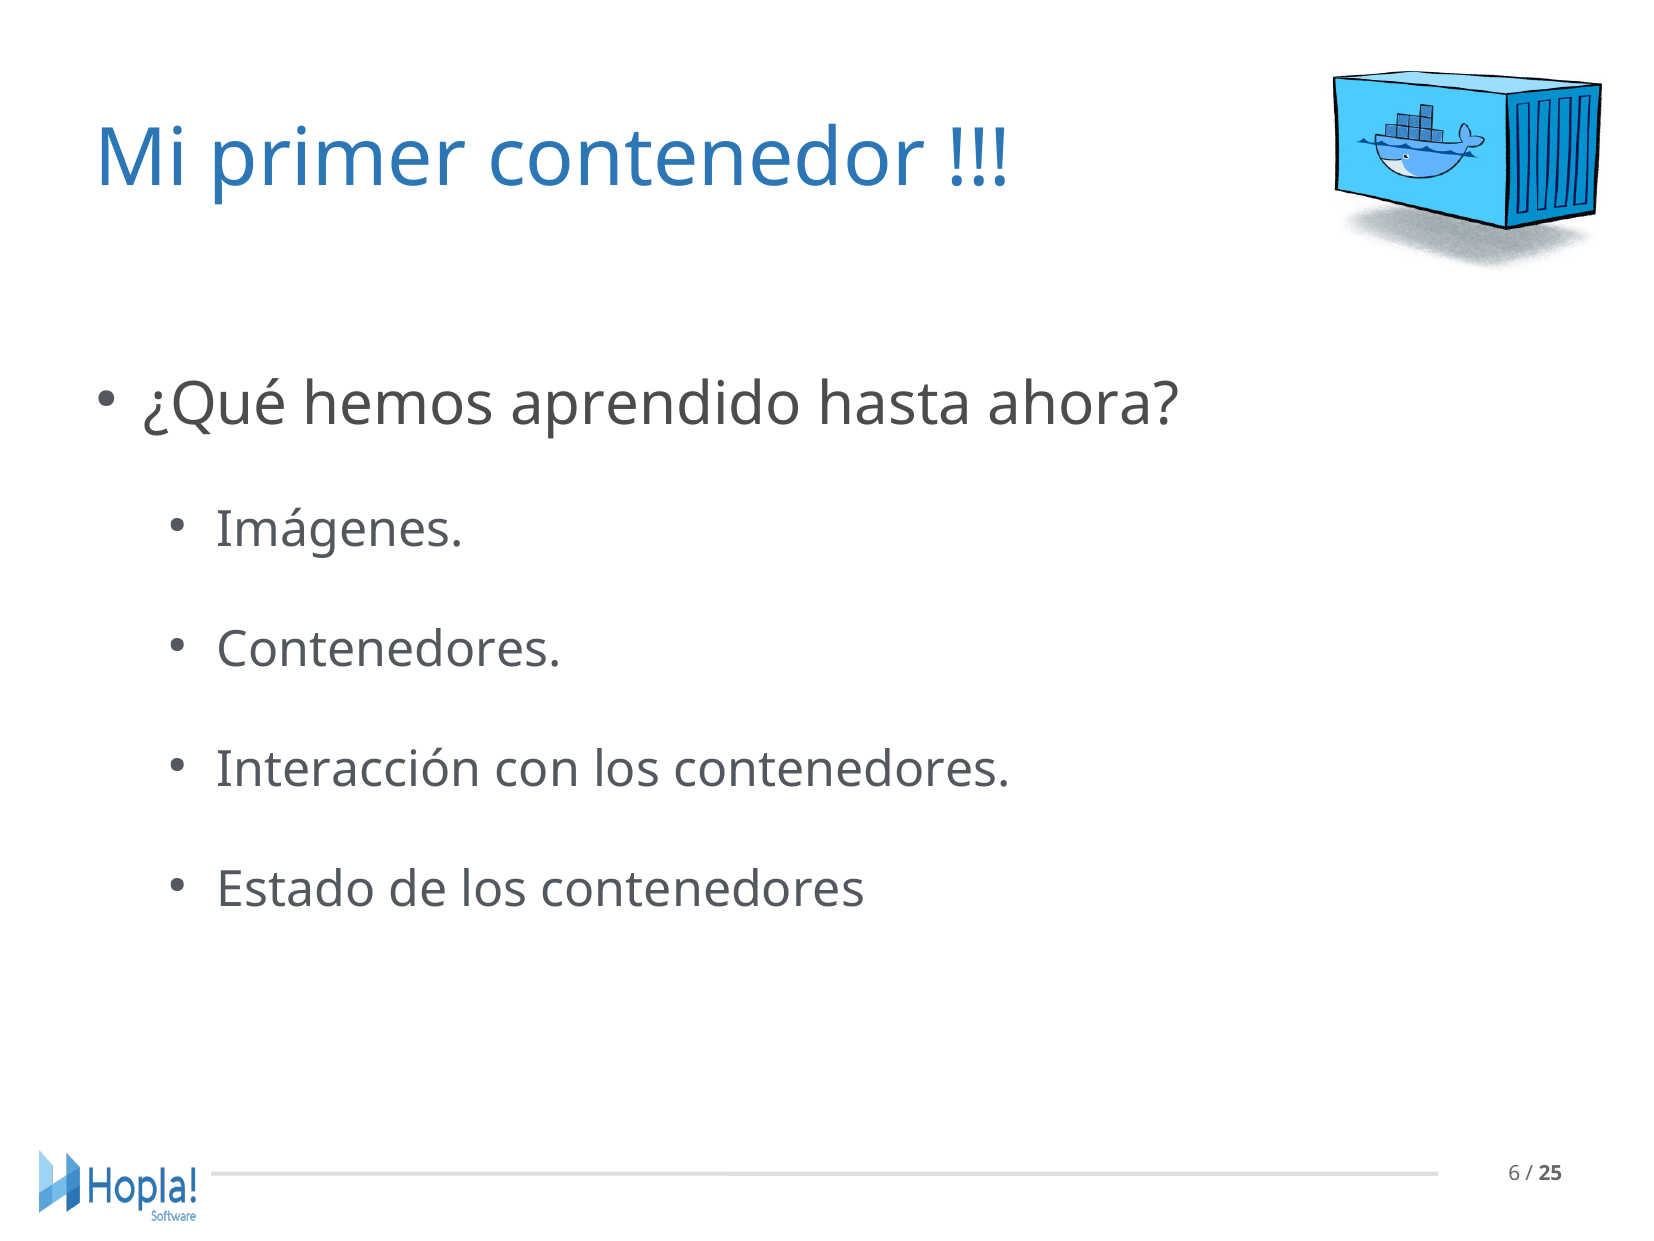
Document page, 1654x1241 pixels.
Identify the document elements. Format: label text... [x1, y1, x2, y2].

list ¿Qué hemos aprendido hasta ahora? Imágenes. Contenedores. Interacción con los contenedores. Estado de los contenedores [83, 268, 1601, 1107]
picture [39, 1150, 196, 1221]
picture [1279, 0, 1653, 291]
title Mi primer contenedor !!! [82, 0, 1279, 340]
